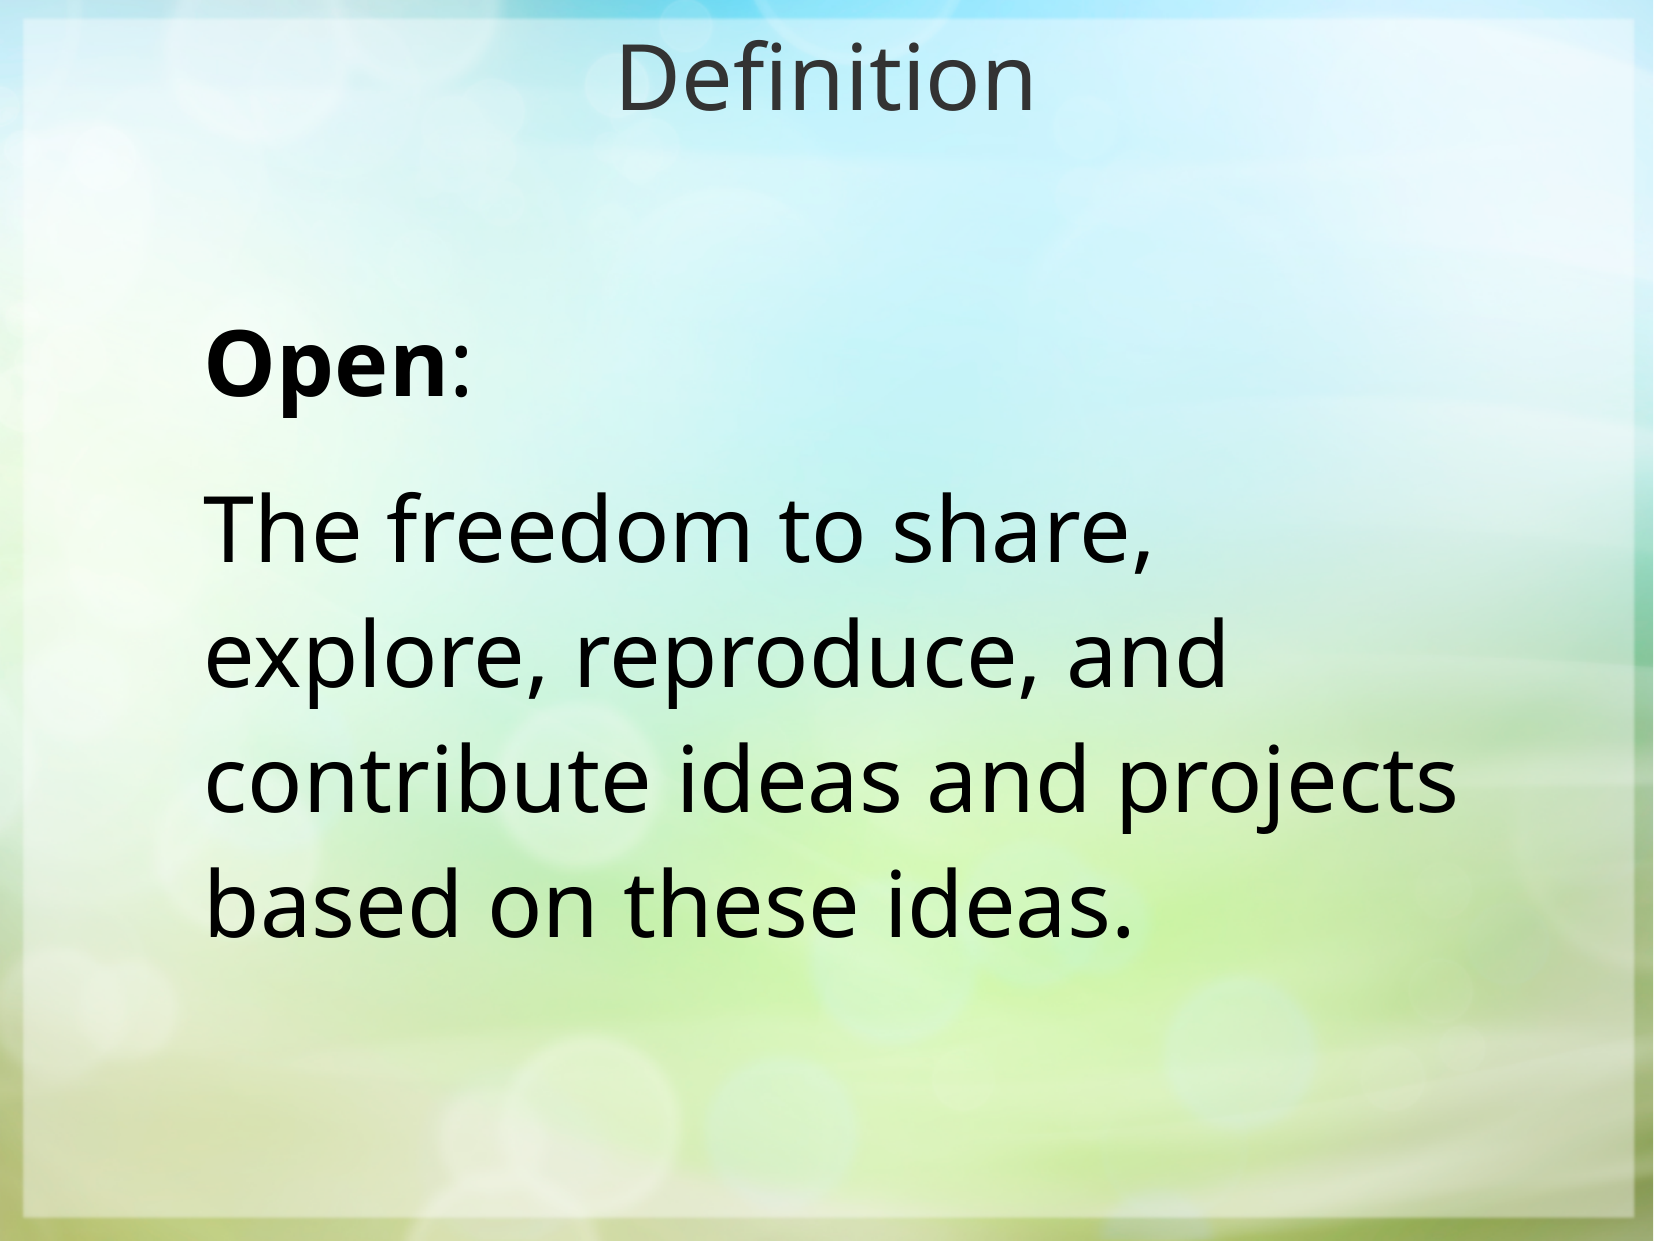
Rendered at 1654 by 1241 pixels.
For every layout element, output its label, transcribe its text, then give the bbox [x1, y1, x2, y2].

text_box The freedom to share, explore, reproduce, and contribute ideas and projects based on these ideas. [189, 731, 1508, 919]
title Definition [82, 0, 1571, 151]
text_box Open: [189, 291, 1508, 731]
picture [0, 0, 1654, 1241]
